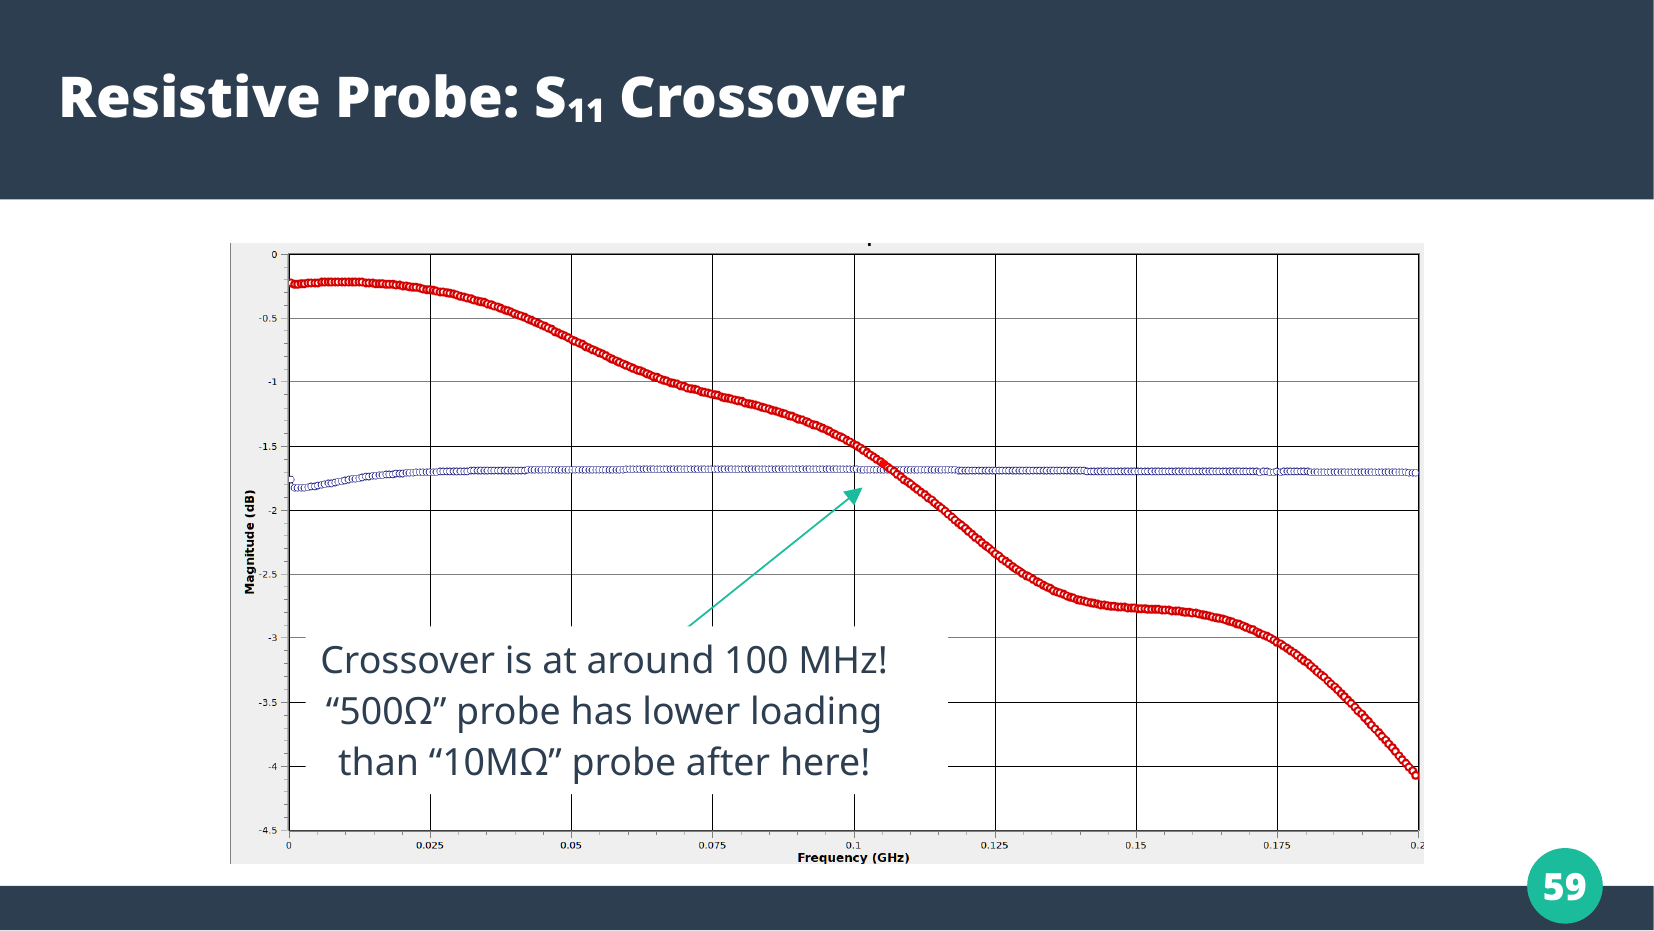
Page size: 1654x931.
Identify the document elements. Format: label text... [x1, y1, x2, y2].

text_box Crossover is at around 100 MHz! “500Ω” probe has lower loading than “10MΩ” probe after here! [305, 637, 948, 783]
picture [230, 243, 1424, 864]
title Resistive Probe: S11 Crossover [59, 37, 1595, 155]
